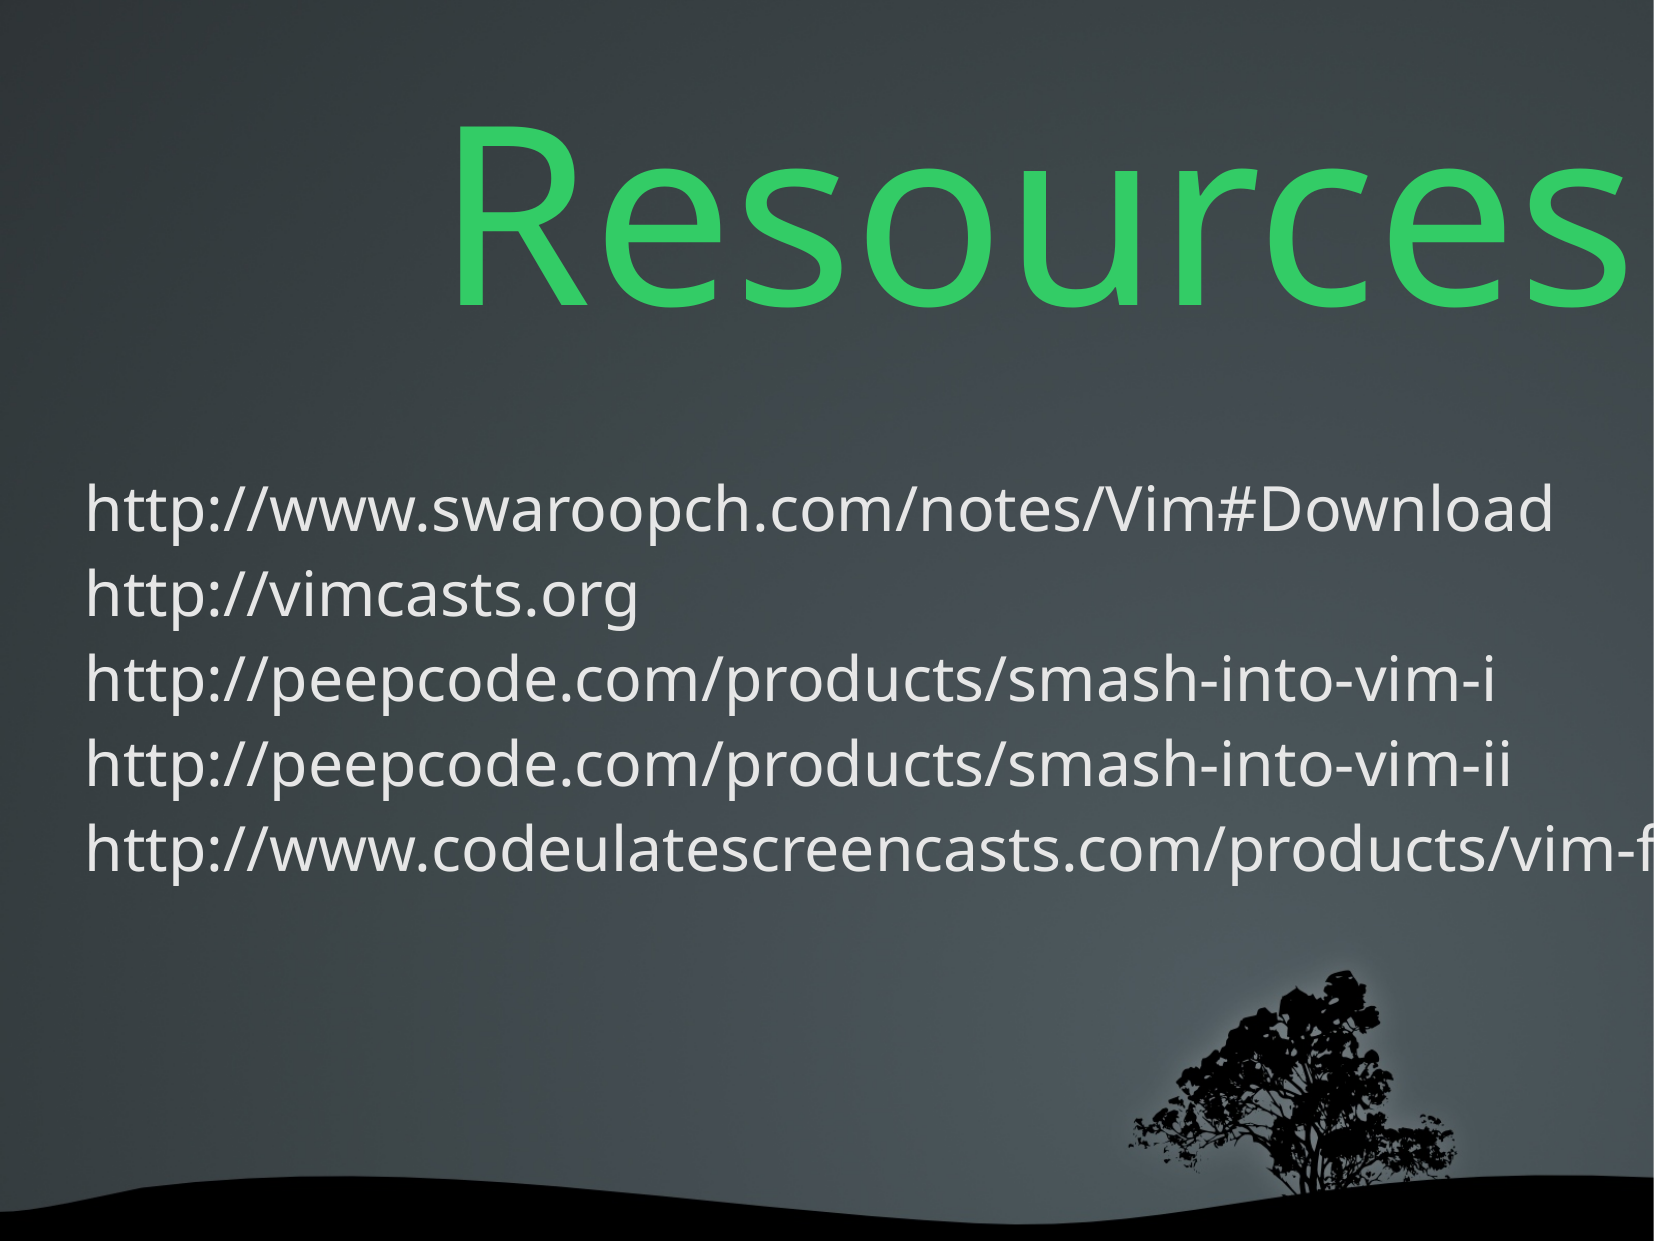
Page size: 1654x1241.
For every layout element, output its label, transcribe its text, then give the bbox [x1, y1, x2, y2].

picture [0, 0, 1654, 1241]
text_box Resources [422, 30, 1232, 336]
picture [1648, 828, 1654, 838]
text_box http://www.swaroopch.com/notes/Vim#Download http://vimcasts.org http://peepcode.com/products/smash-into-vim-i http://peepcode.com/products/smash-into-vim-ii http://www.codeulatescreencasts.com/products/vim-for-rails-developers [69, 457, 1584, 834]
